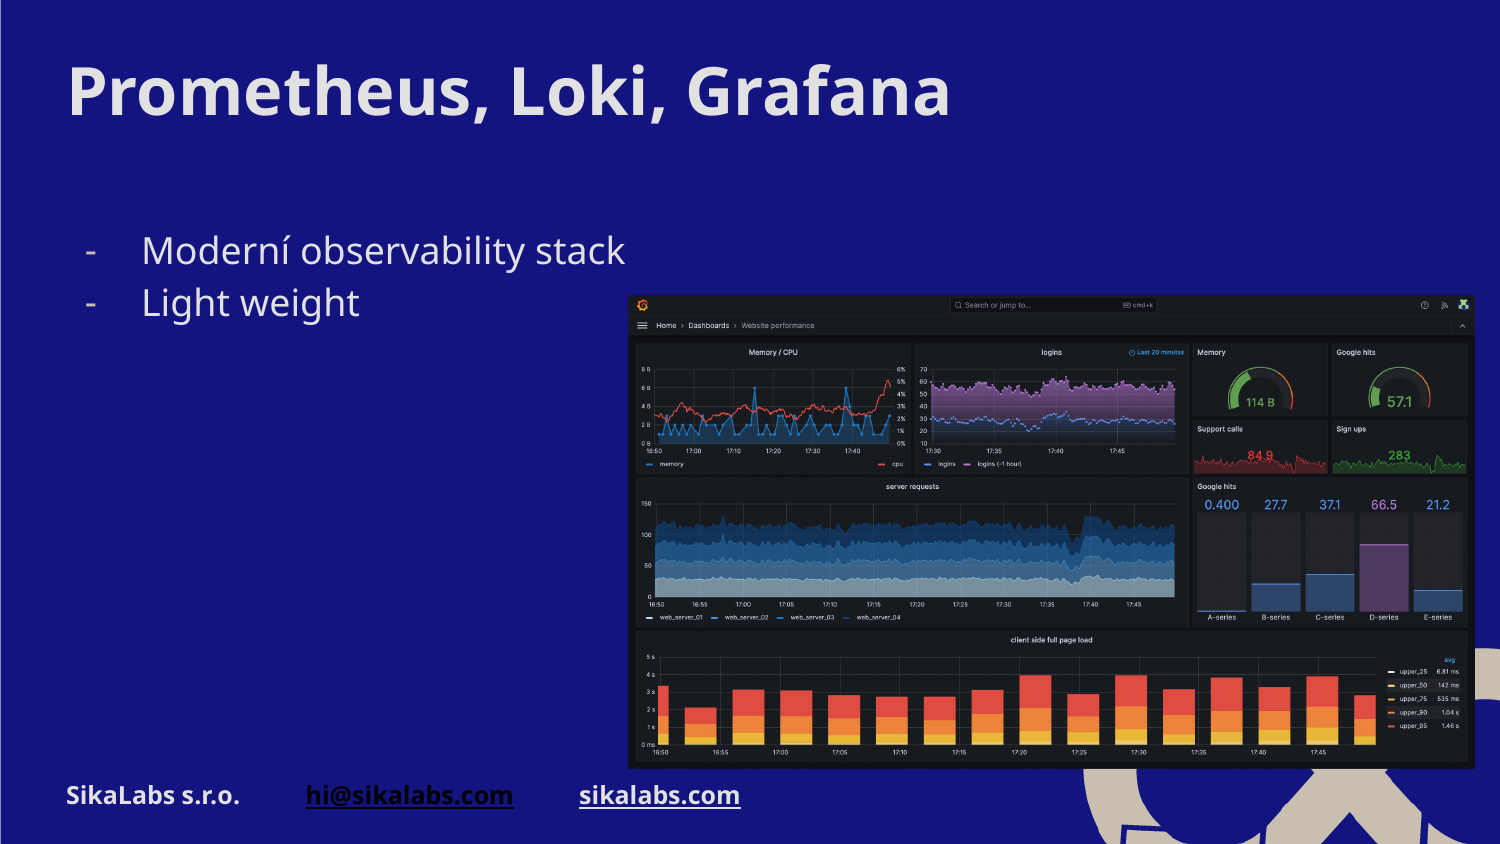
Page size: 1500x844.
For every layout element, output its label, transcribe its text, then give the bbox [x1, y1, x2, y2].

picture [0, 0, 1500, 844]
list Moderní observability stack Light weight [51, 205, 1352, 754]
title Prometheus, Loki, Grafana [51, 33, 1449, 128]
